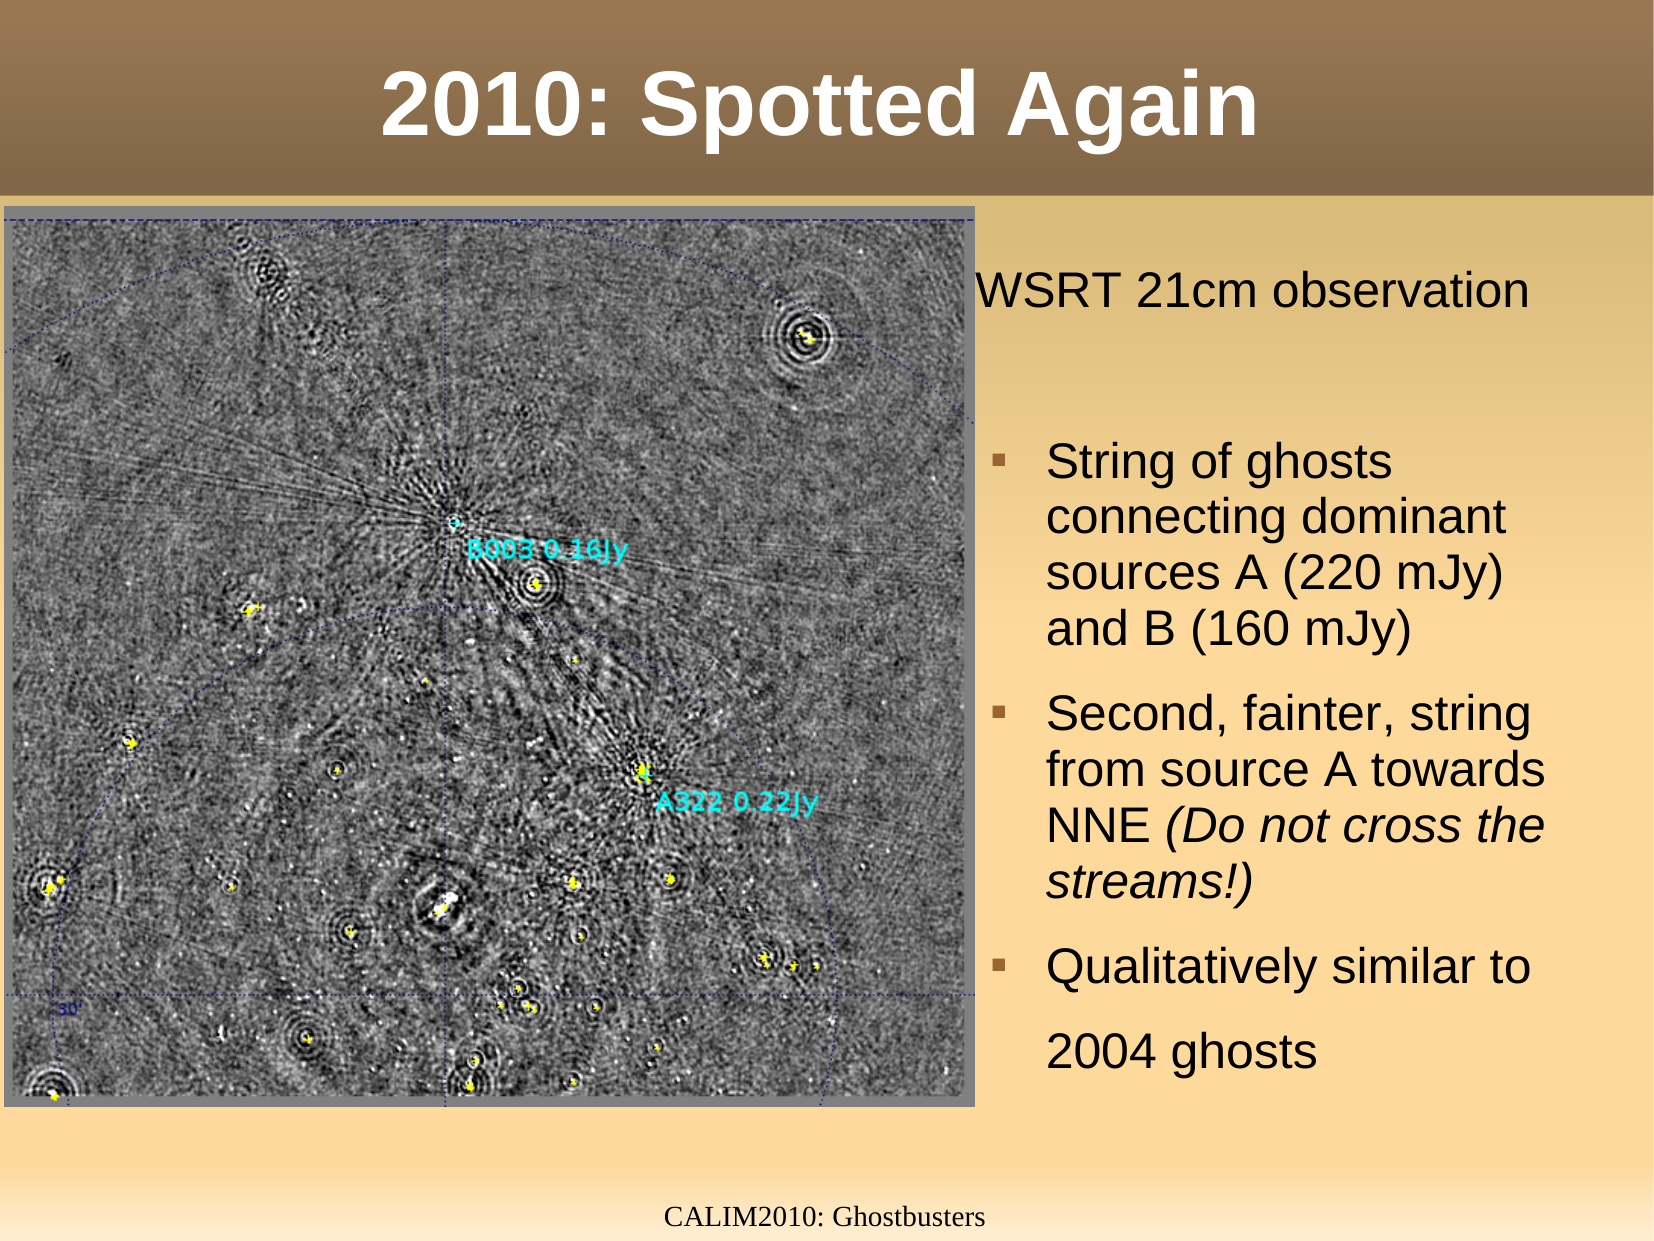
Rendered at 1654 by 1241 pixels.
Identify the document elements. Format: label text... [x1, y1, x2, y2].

list WSRT 21cm observation String of ghosts connecting dominant sources A (220 mJy) and B (160 mJy) Second, fainter, string from source A towards NNE (Do not cross the streams!) Qualitatively similar to 2004 ghosts [975, 262, 1601, 1241]
picture [0, 0, 1654, 1241]
title 2010: Spotted Again [76, 0, 1565, 208]
